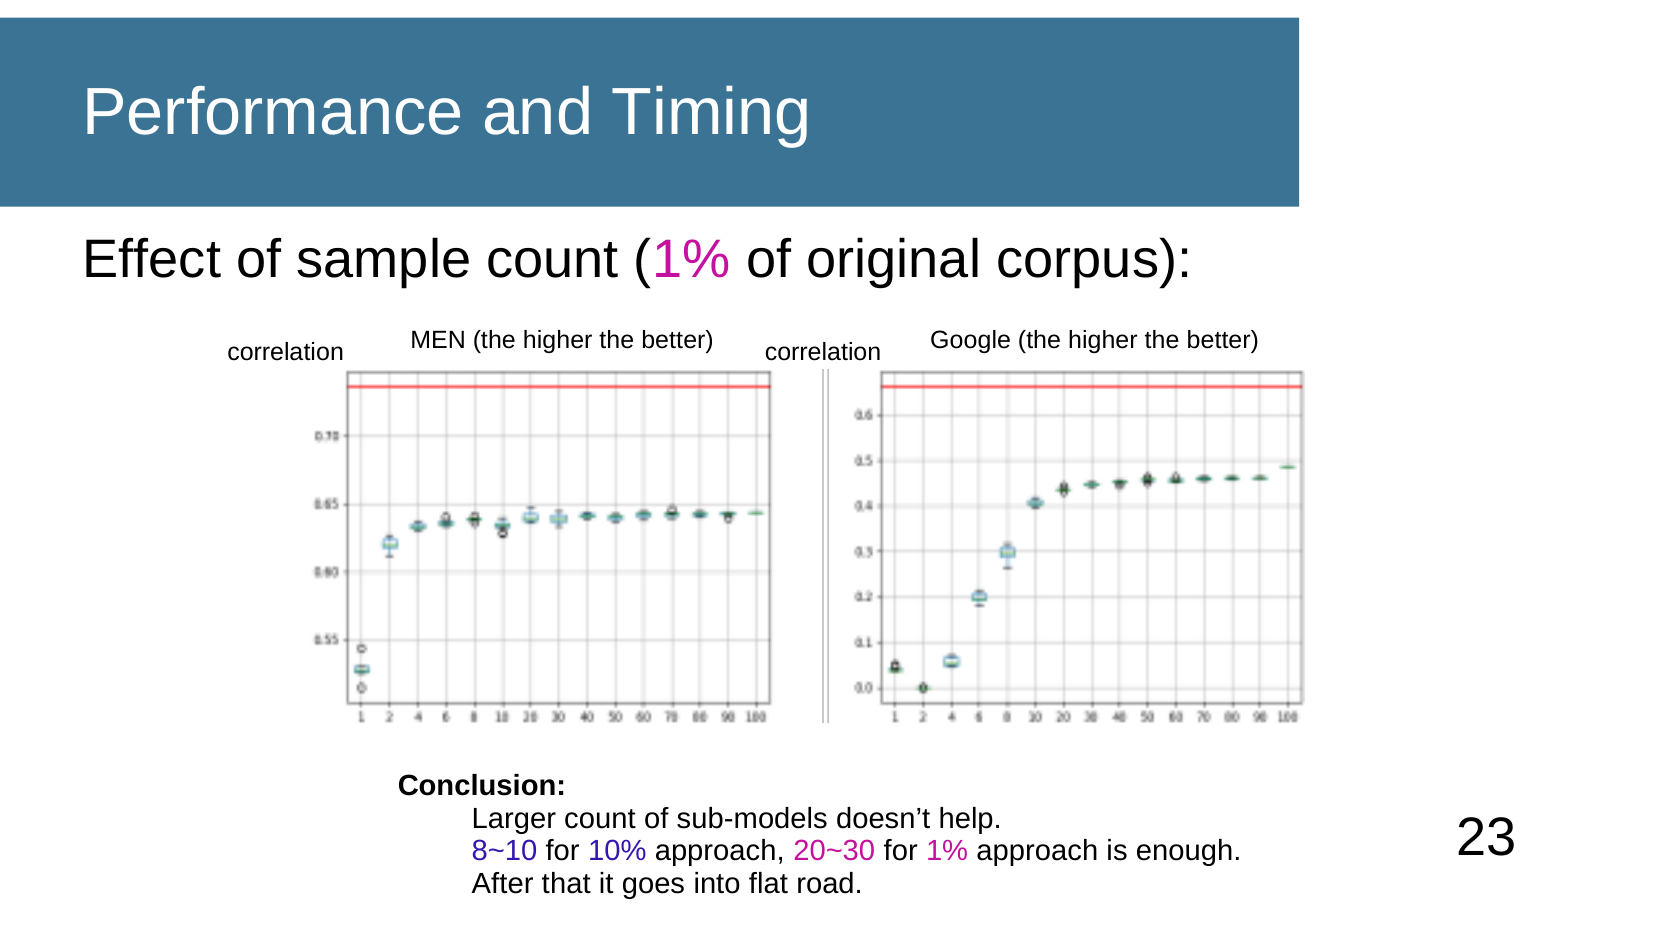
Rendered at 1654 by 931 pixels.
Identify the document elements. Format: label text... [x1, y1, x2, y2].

text_box Google (the higher the better) [915, 318, 1275, 364]
picture [295, 369, 1306, 723]
text_box correlation [212, 330, 360, 374]
list Effect of sample count (1% of original corpus): [82, 224, 1571, 764]
text_box Conclusion: Larger count of sub-models doesn’t help. 8~10 for 10% approach, 20~30 for 1% approach is enough. After that it goes into flat road. [383, 762, 1314, 917]
title Performance and Timing [82, 35, 1234, 189]
text_box MEN (the higher the better) [395, 318, 730, 364]
text_box correlation [750, 330, 897, 374]
